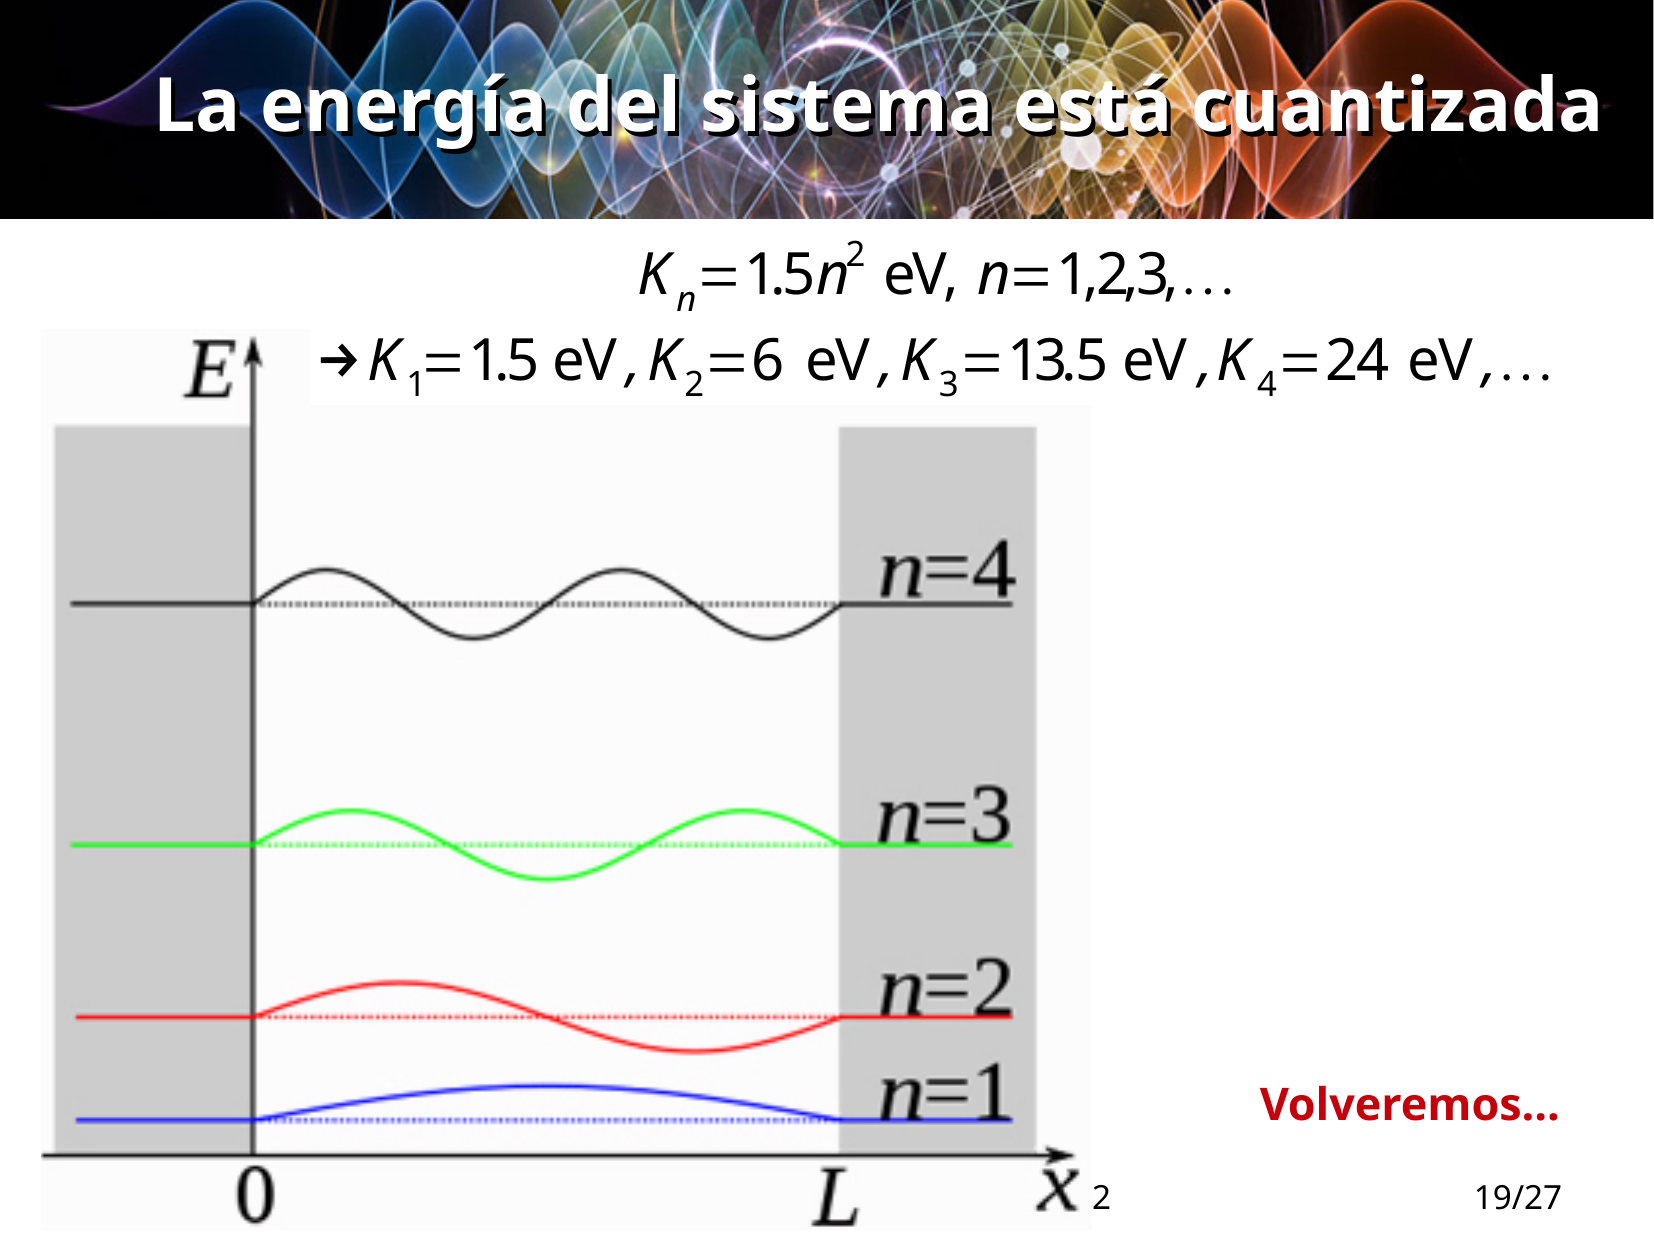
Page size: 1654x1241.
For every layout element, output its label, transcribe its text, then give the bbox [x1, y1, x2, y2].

title La energía del sistema está cuantizada [45, 15, 1606, 191]
chart [310, 232, 1561, 406]
picture [41, 329, 1092, 1231]
text_box Volveremos... [1245, 1065, 1606, 1156]
picture [0, 0, 1654, 219]
